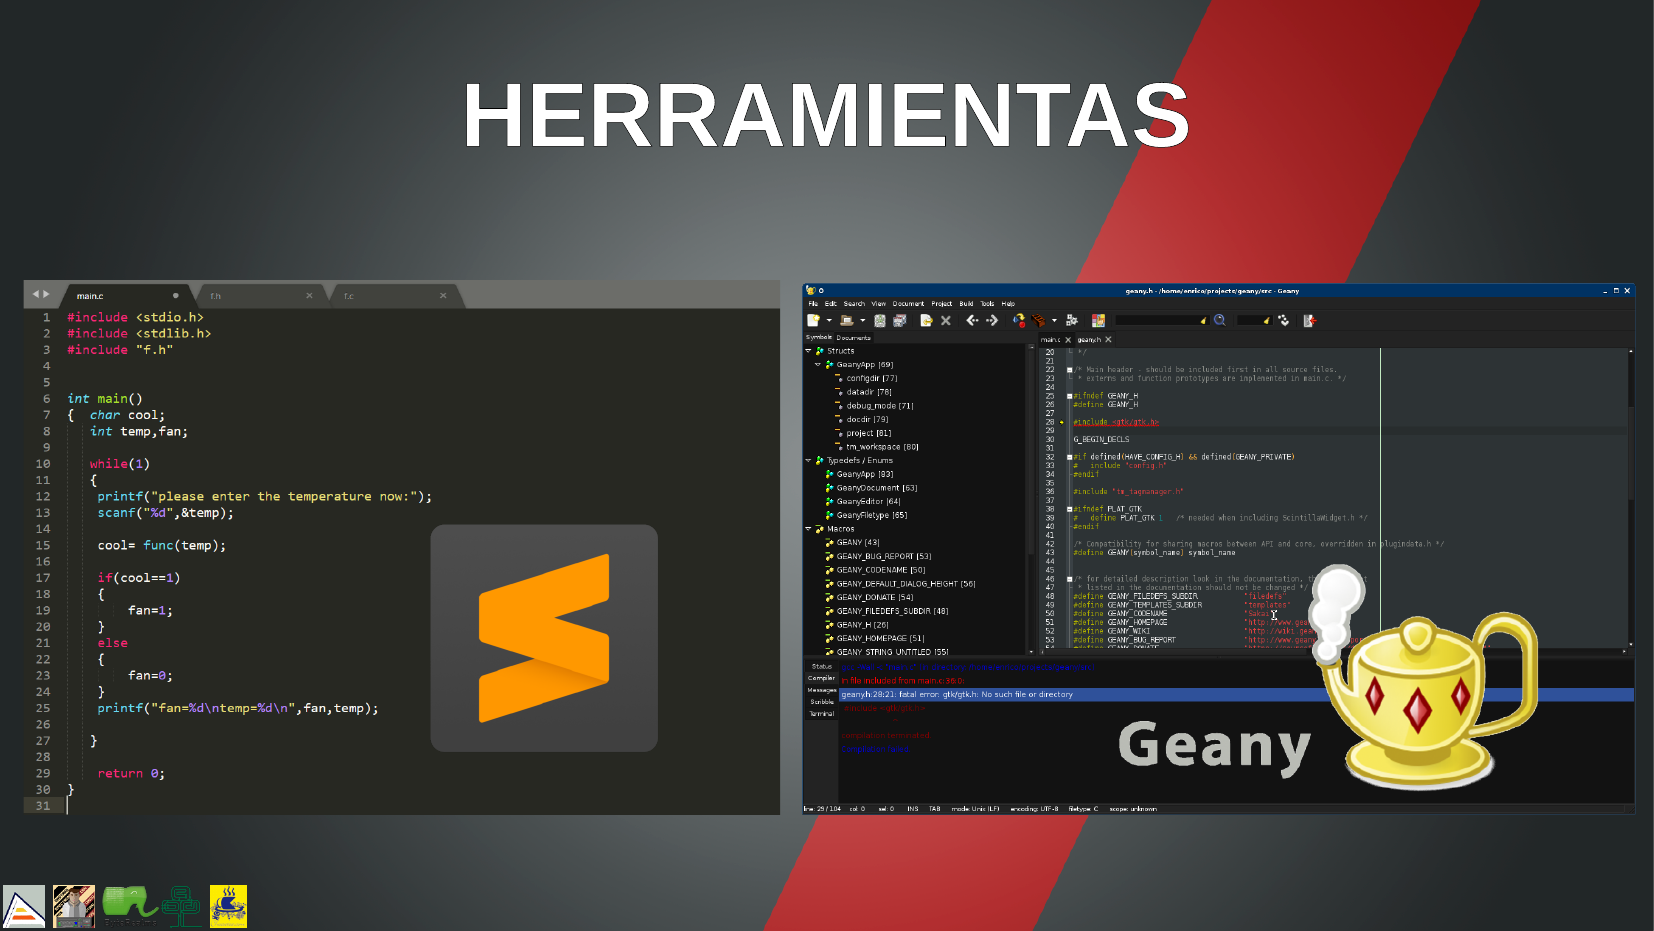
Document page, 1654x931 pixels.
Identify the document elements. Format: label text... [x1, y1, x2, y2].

title HERRAMIENTAS [82, 37, 1571, 193]
picture [0, 0, 1654, 931]
